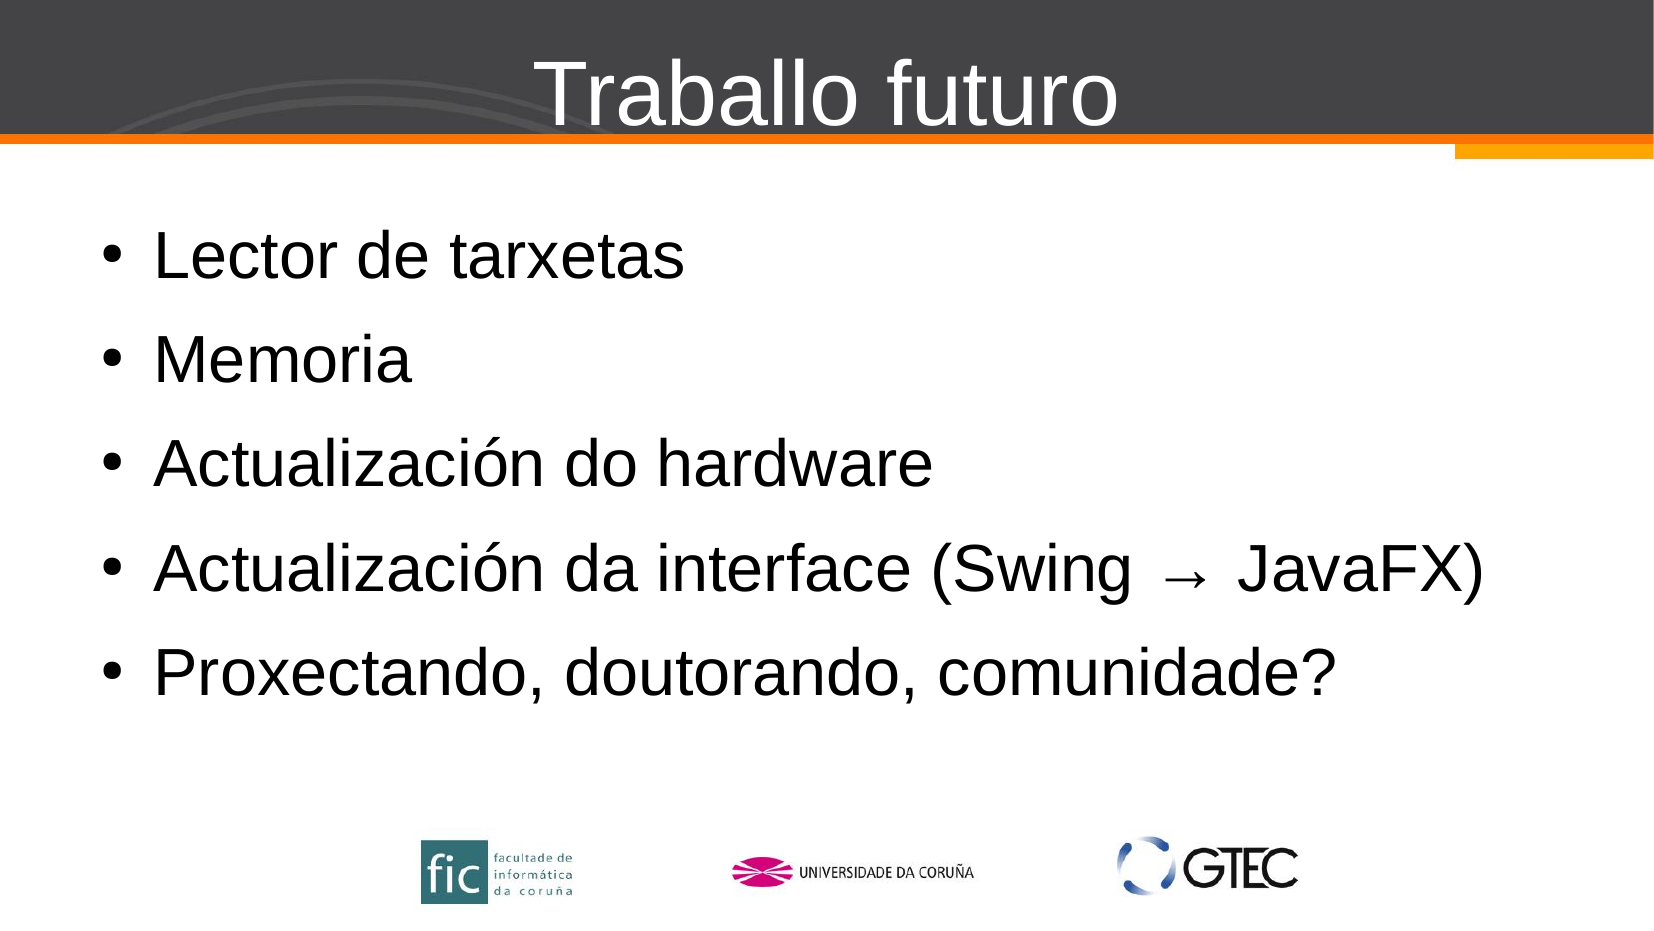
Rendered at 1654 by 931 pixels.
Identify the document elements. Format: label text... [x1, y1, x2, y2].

list Lector de tarxetas Memoria Actualización do hardware Actualización da interface (Swing → JavaFX) Proxectando, doutorando, comunidade? [82, 217, 1571, 758]
title Traballo futuro [82, 37, 1571, 151]
picture [0, 0, 1654, 931]
